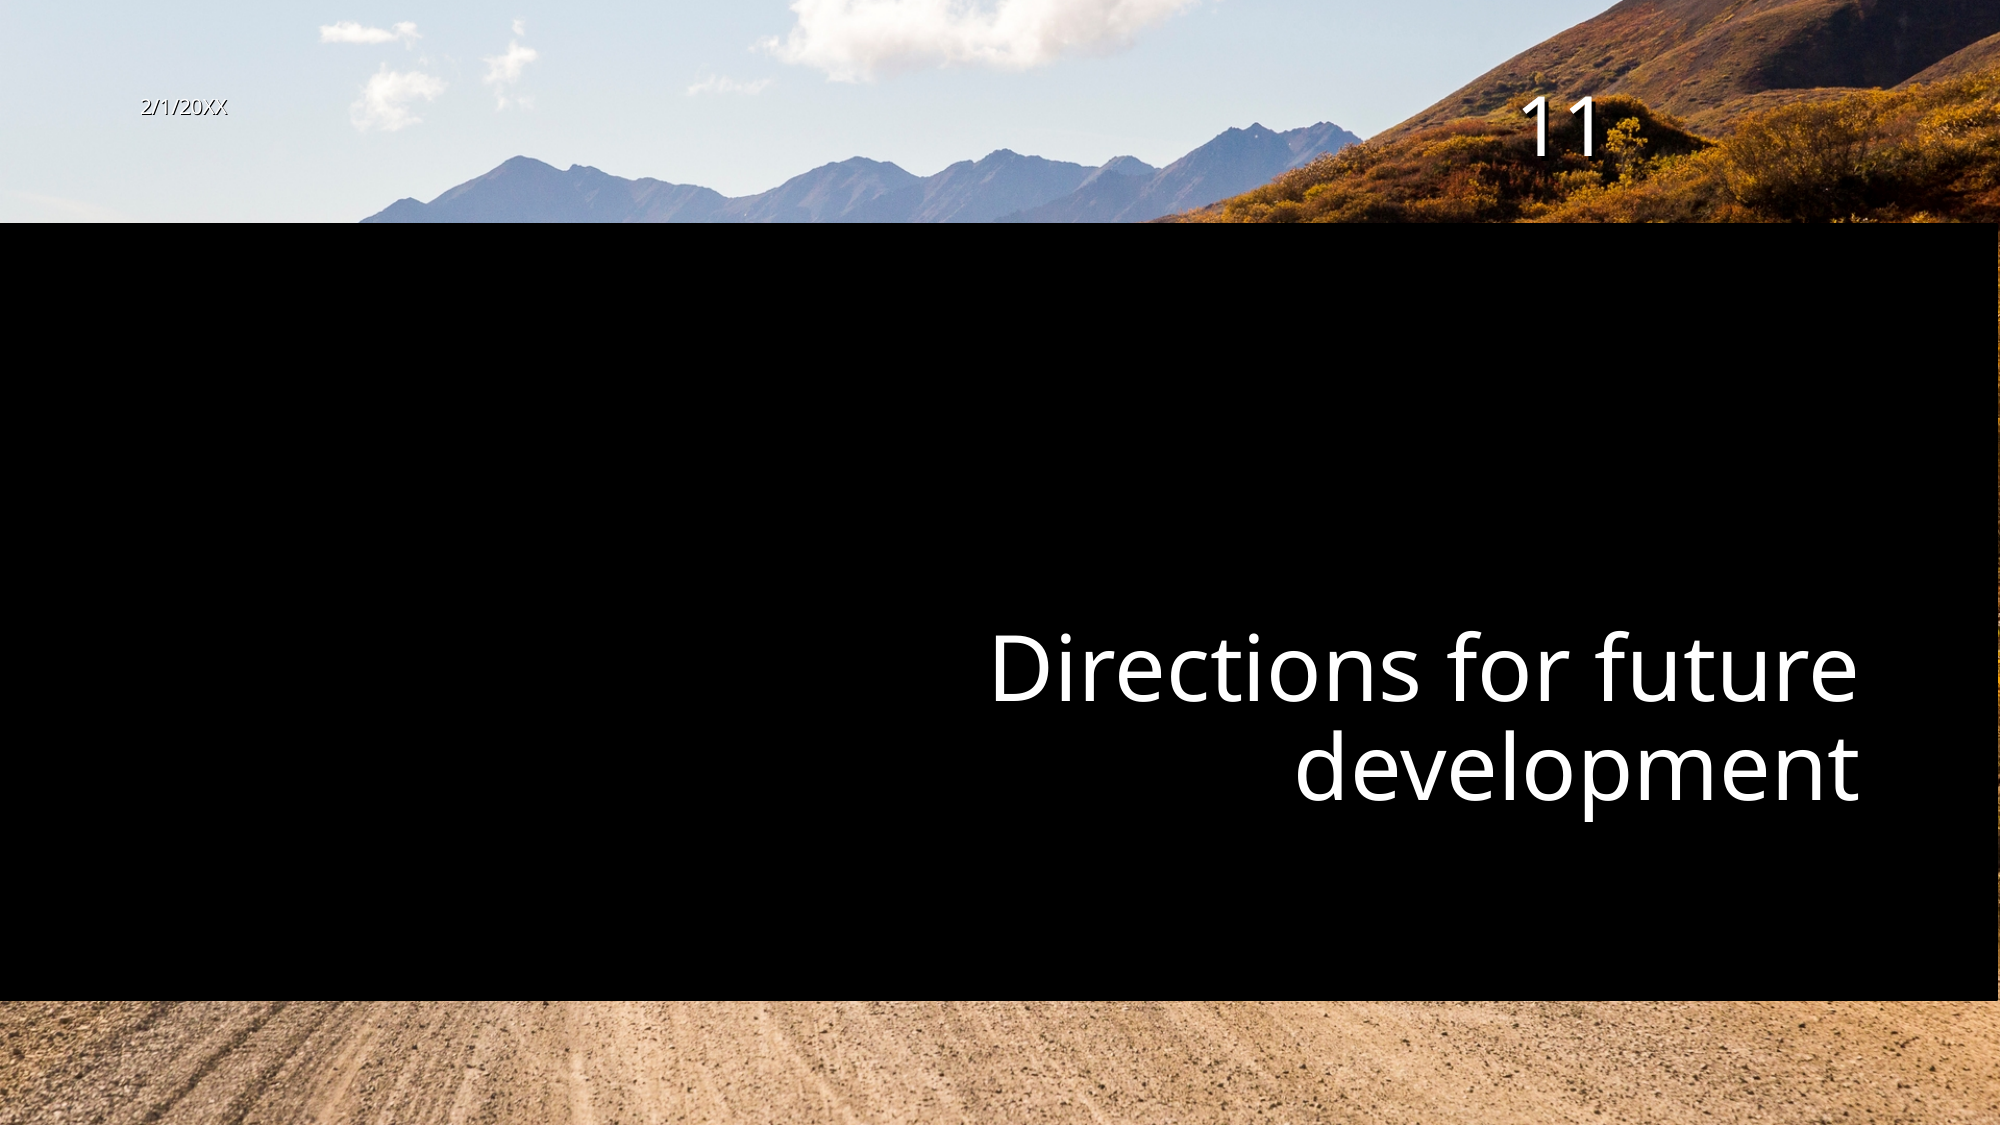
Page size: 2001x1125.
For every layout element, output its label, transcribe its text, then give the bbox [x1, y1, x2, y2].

title Directions for future development [0, 223, 1998, 1001]
text_box 2/1/20XX [125, 65, 626, 126]
picture [0, 0, 2000, 1125]
text_box 8 [1500, 65, 1876, 191]
